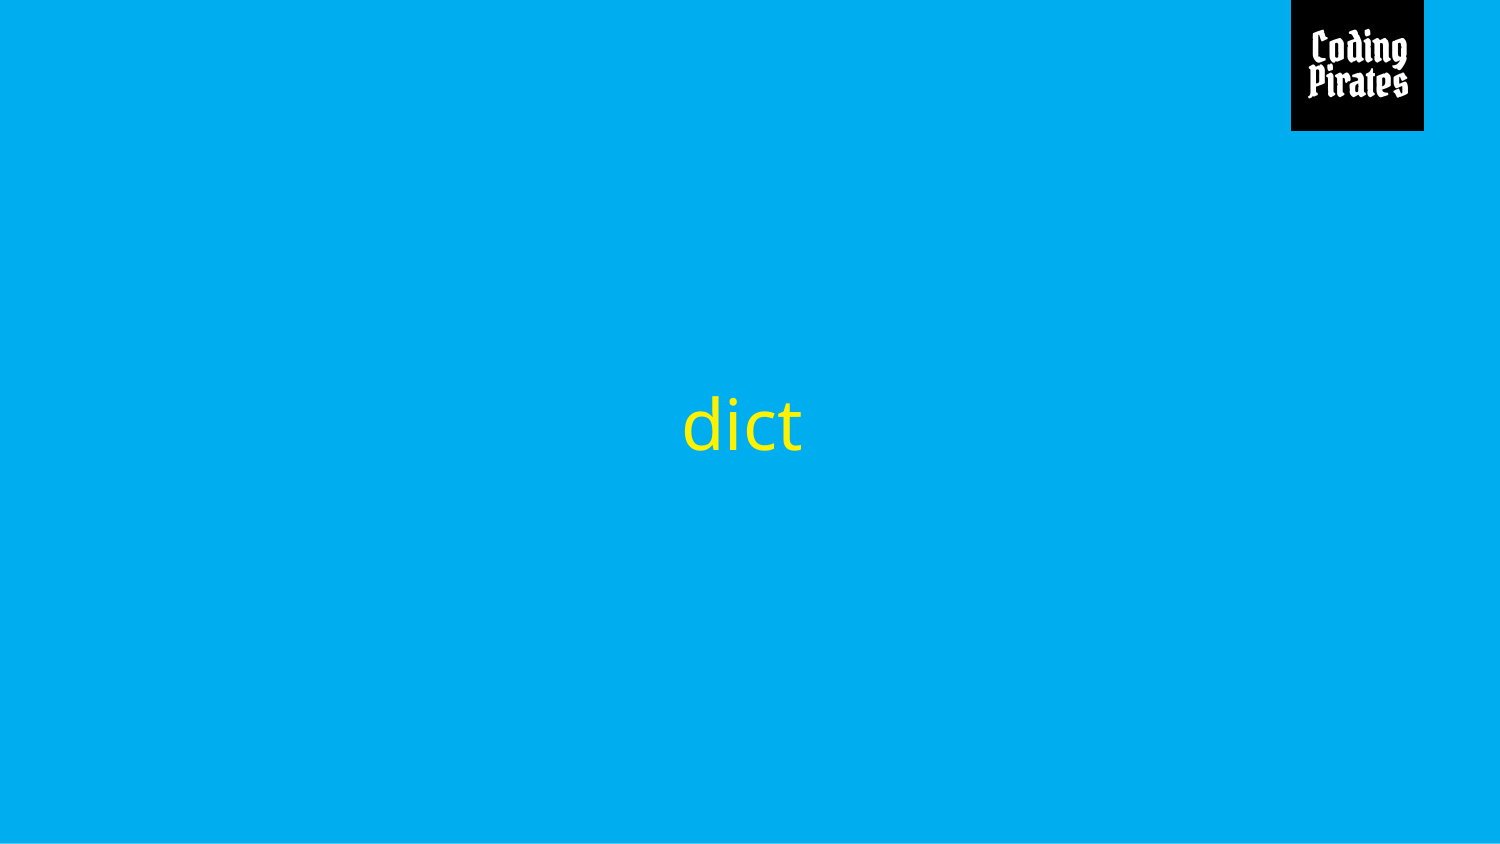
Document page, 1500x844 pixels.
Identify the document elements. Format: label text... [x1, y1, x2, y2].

picture [1292, 0, 1423, 130]
title dict [12, 352, 1472, 491]
